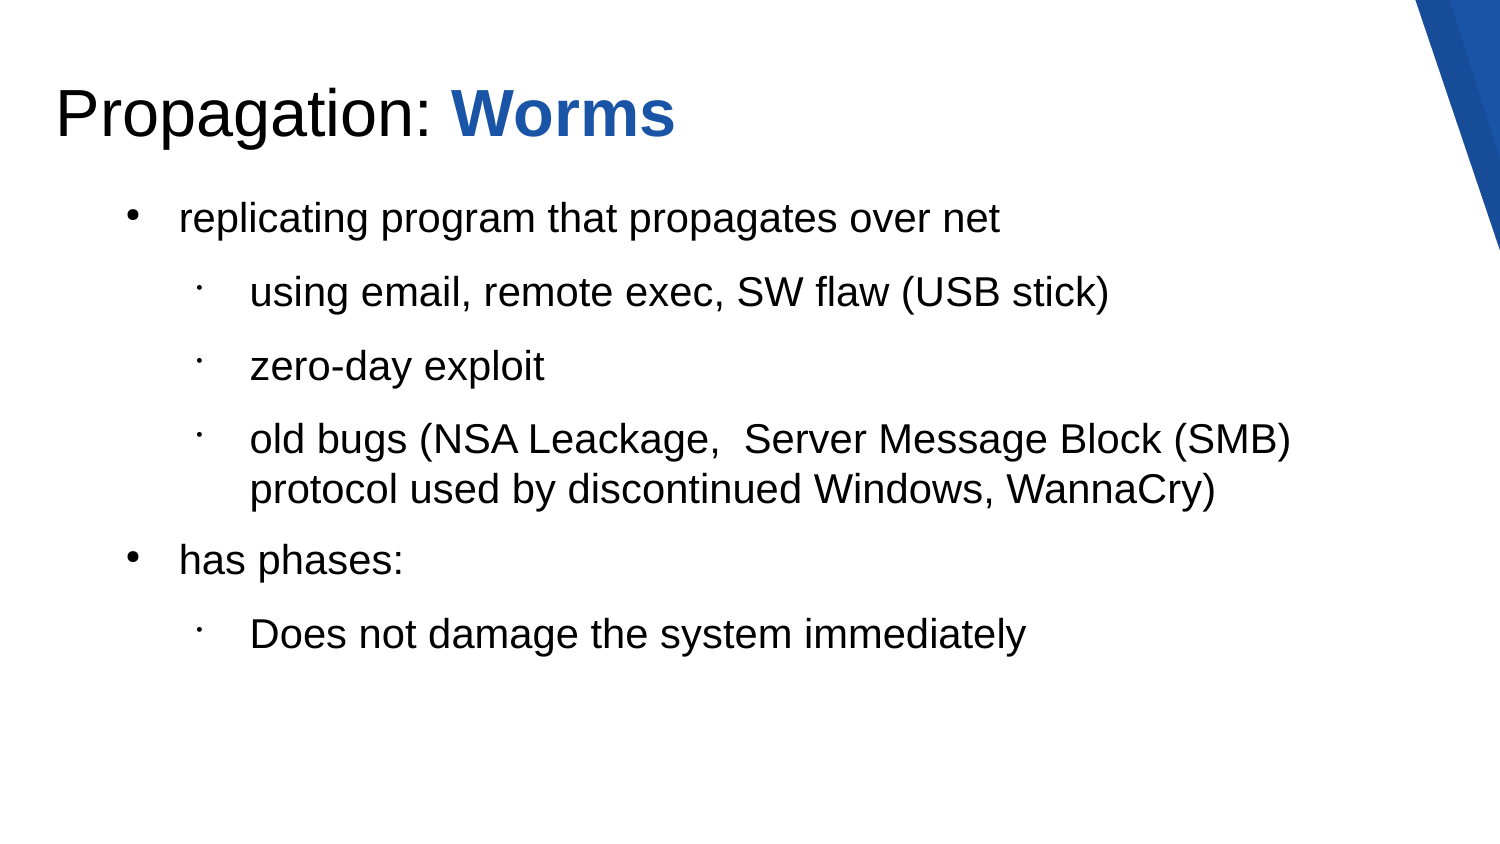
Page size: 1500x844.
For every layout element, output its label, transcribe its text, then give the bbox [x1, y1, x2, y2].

list replicating program that propagates over net using email, remote exec, SW flaw (USB stick) zero-day exploit old bugs (NSA Leackage, Server Message Block (SMB) protocol used by discontinued Windows, WannaCry) has phases: Does not damage the system immediately [92, 176, 1459, 646]
title Propagation: Worms [40, 97, 1231, 166]
